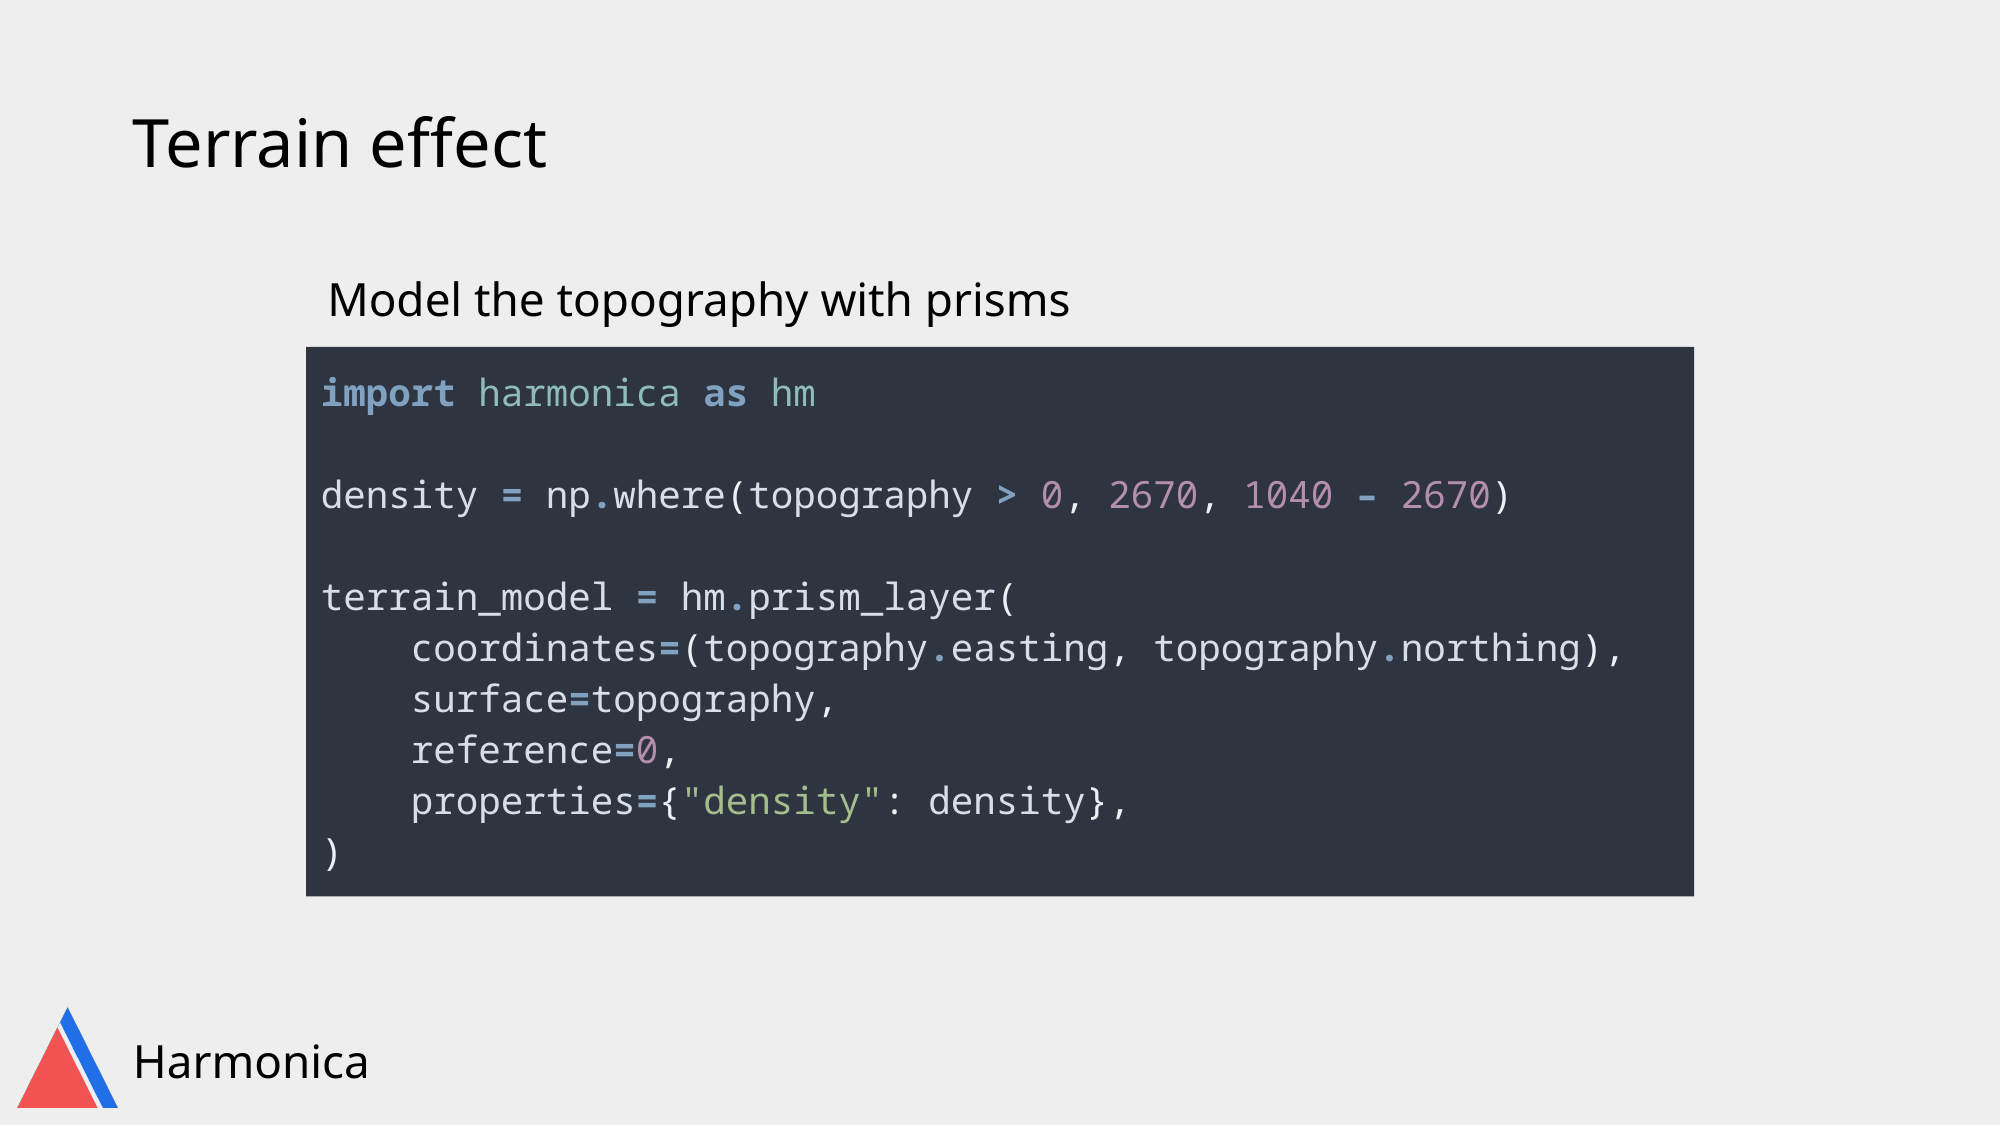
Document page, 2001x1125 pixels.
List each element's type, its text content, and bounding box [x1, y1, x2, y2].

picture [17, 1007, 118, 1108]
text_box import harmonica as hm density = np.where(topography > 0, 2670, 1040 – 2670) terrain_model = hm.prism_layer( coordinates=(topography.easting, topography.northing), surface=topography, reference=0, properties={"density": density}, ) [306, 346, 1695, 897]
text_box Harmonica [118, 1021, 532, 1093]
text_box Model the topography with prisms [312, 259, 1335, 343]
text_box Terrain effect [118, 88, 1890, 207]
